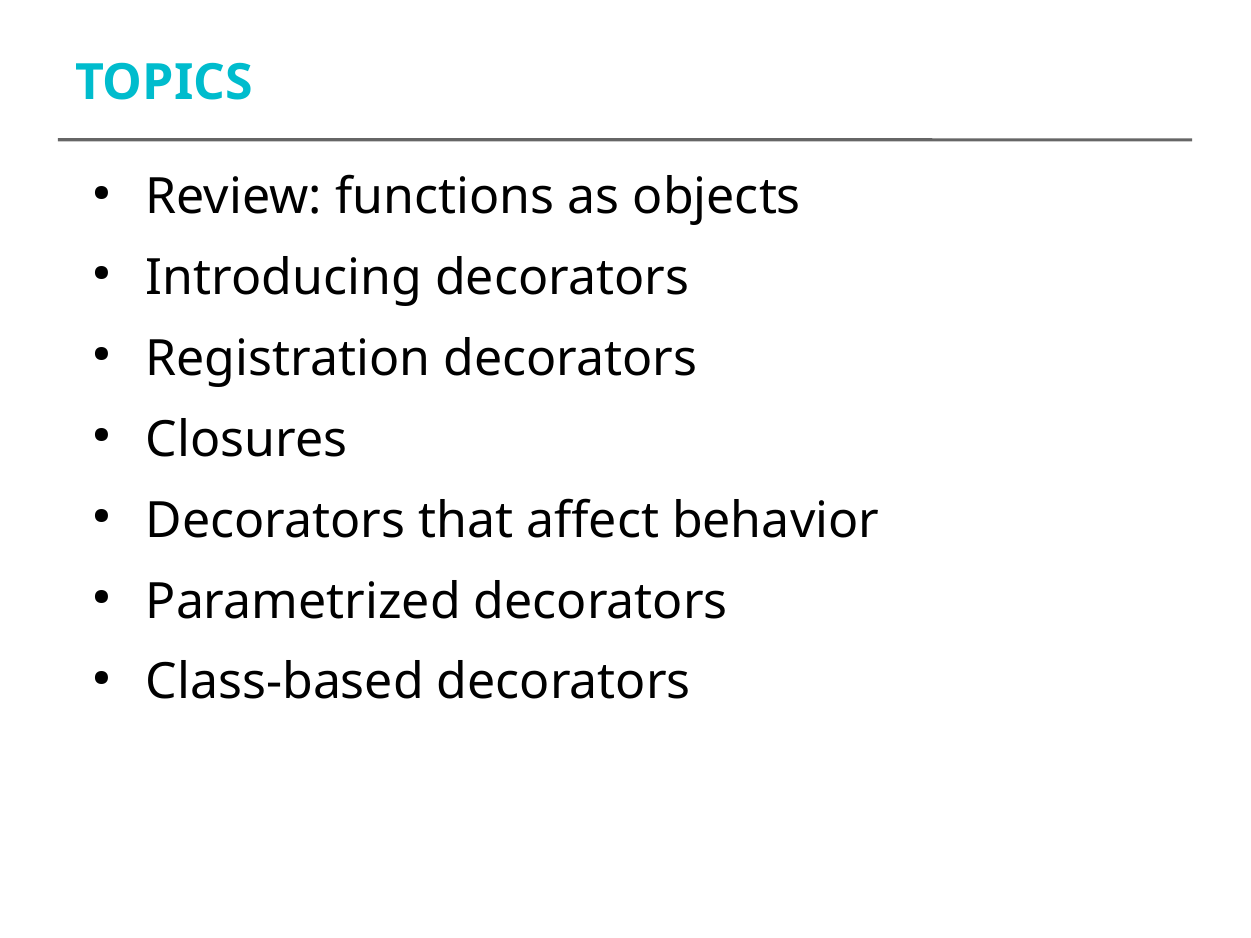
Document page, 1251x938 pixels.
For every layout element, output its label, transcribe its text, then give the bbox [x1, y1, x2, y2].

list Review: functions as objects Introducing decorators Registration decorators Closures Decorators that affect behavior Parametrized decorators Class-based decorators [62, 151, 1188, 831]
title TOPICS [62, 37, 1188, 122]
